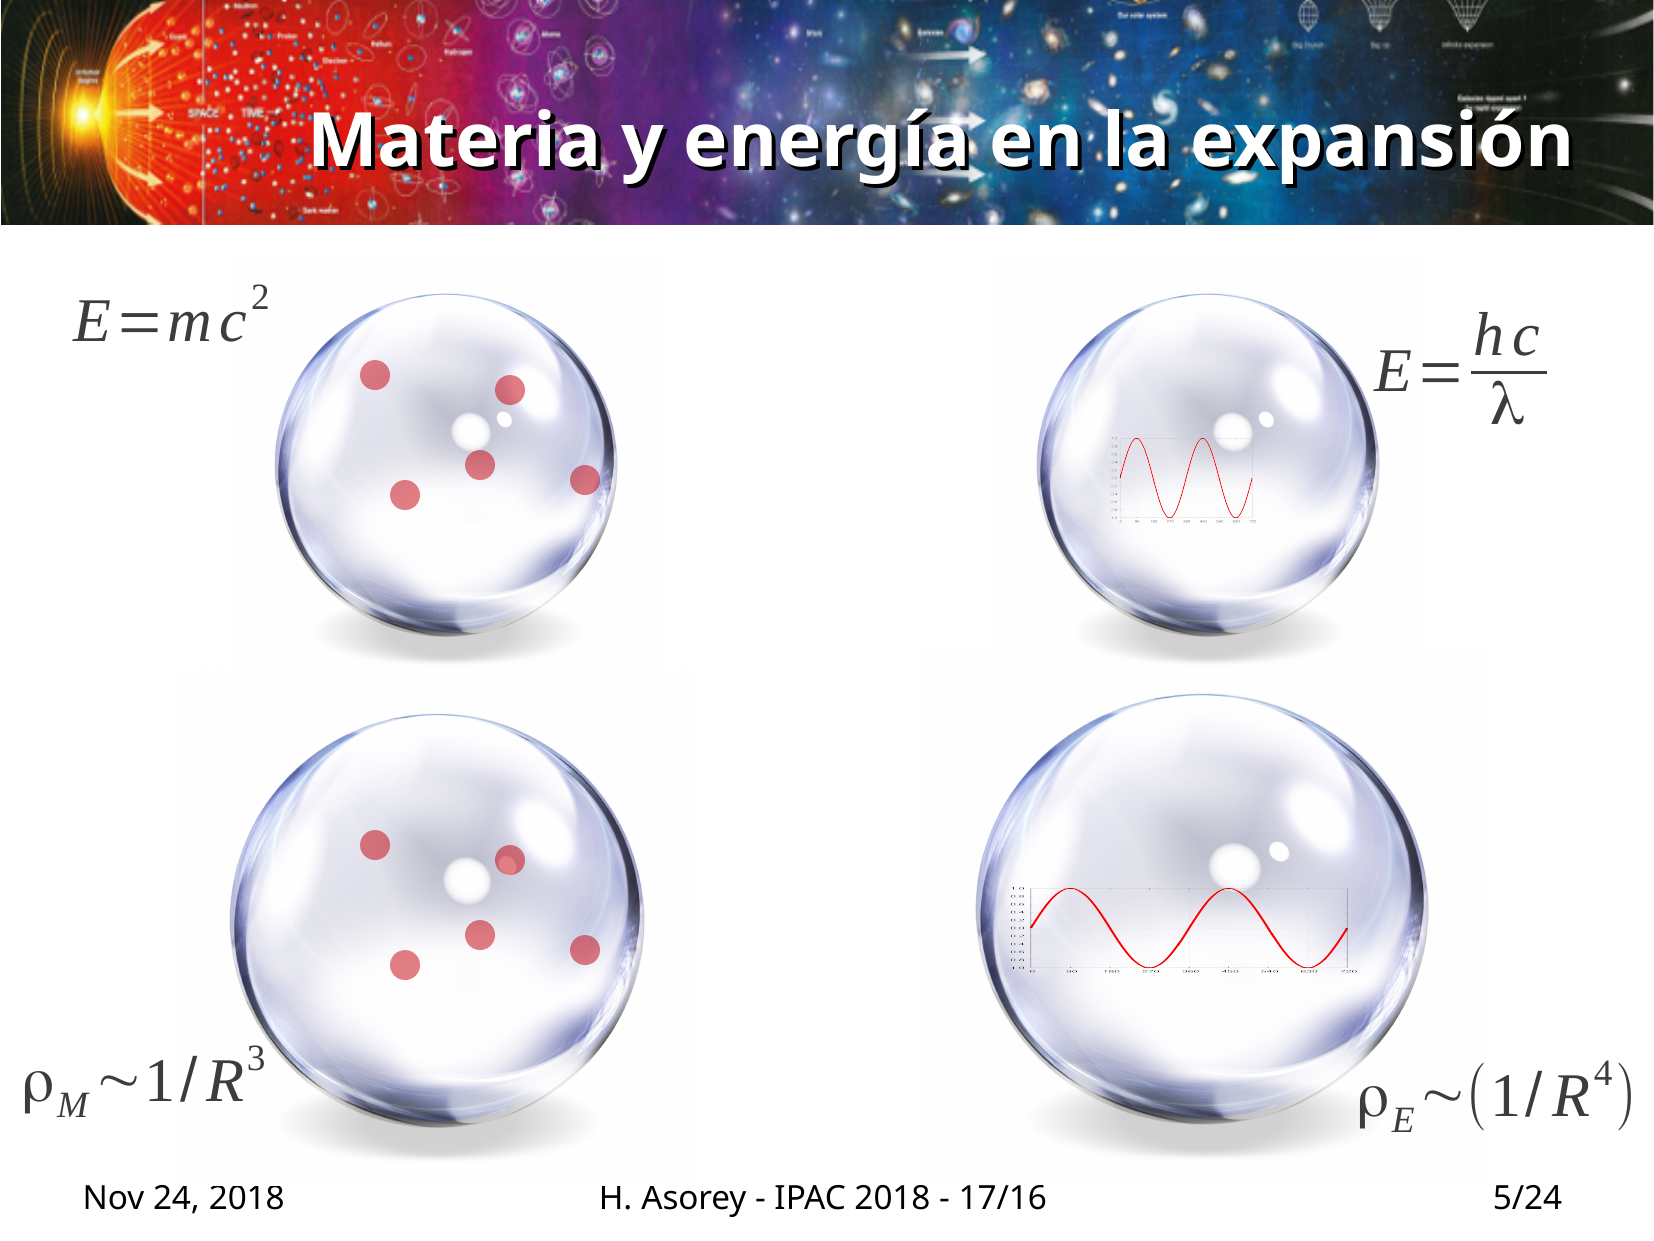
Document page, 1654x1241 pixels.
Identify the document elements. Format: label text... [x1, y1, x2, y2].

chart [64, 277, 276, 356]
text_box [390, 950, 421, 981]
picture [1, 0, 1654, 225]
chart [1365, 300, 1556, 428]
text_box [360, 830, 391, 861]
chart [15, 1038, 272, 1126]
text_box [360, 360, 391, 391]
text_box [570, 935, 601, 966]
chart [1350, 1053, 1643, 1141]
title Materia y energía en la expansión [86, 49, 1576, 226]
picture [177, 254, 697, 1186]
text_box [495, 845, 526, 876]
picture [918, 254, 1486, 1186]
text_box [465, 450, 496, 481]
text_box [465, 920, 496, 951]
text_box [495, 375, 526, 406]
text_box [390, 480, 421, 511]
text_box [570, 465, 601, 496]
